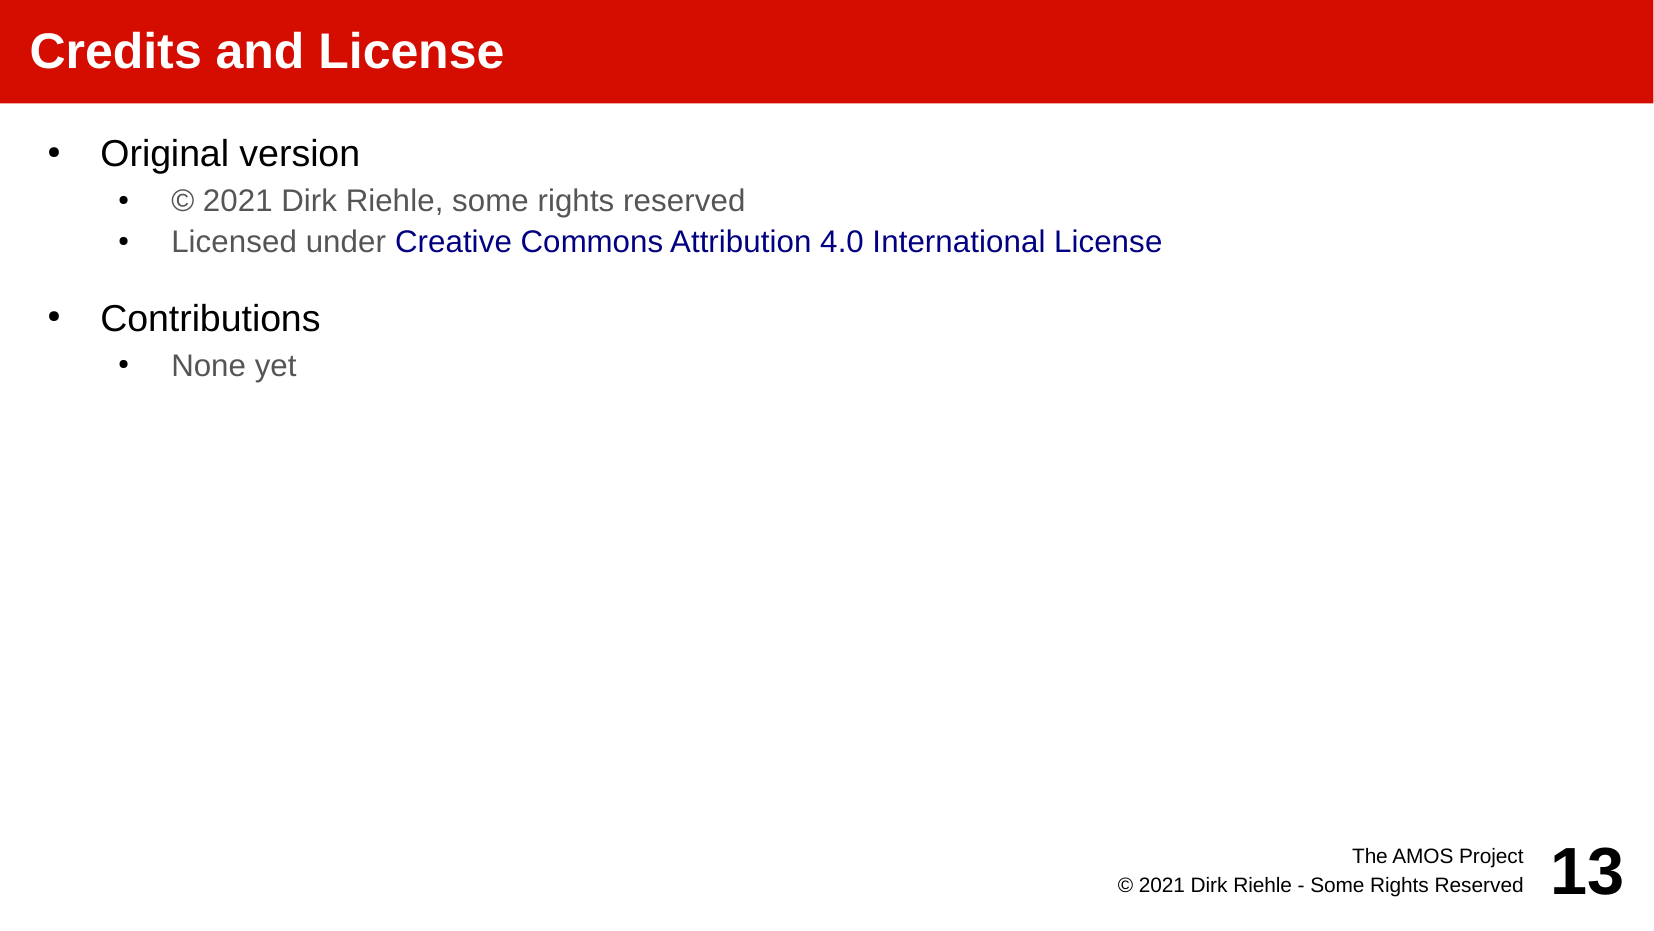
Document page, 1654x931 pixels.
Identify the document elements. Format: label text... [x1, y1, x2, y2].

title Credits and License [0, 0, 1654, 104]
list Original version © 2021 Dirk Riehle, some rights reserved Licensed under Creative Commons Attribution 4.0 International License Contributions None yet [29, 132, 1625, 813]
